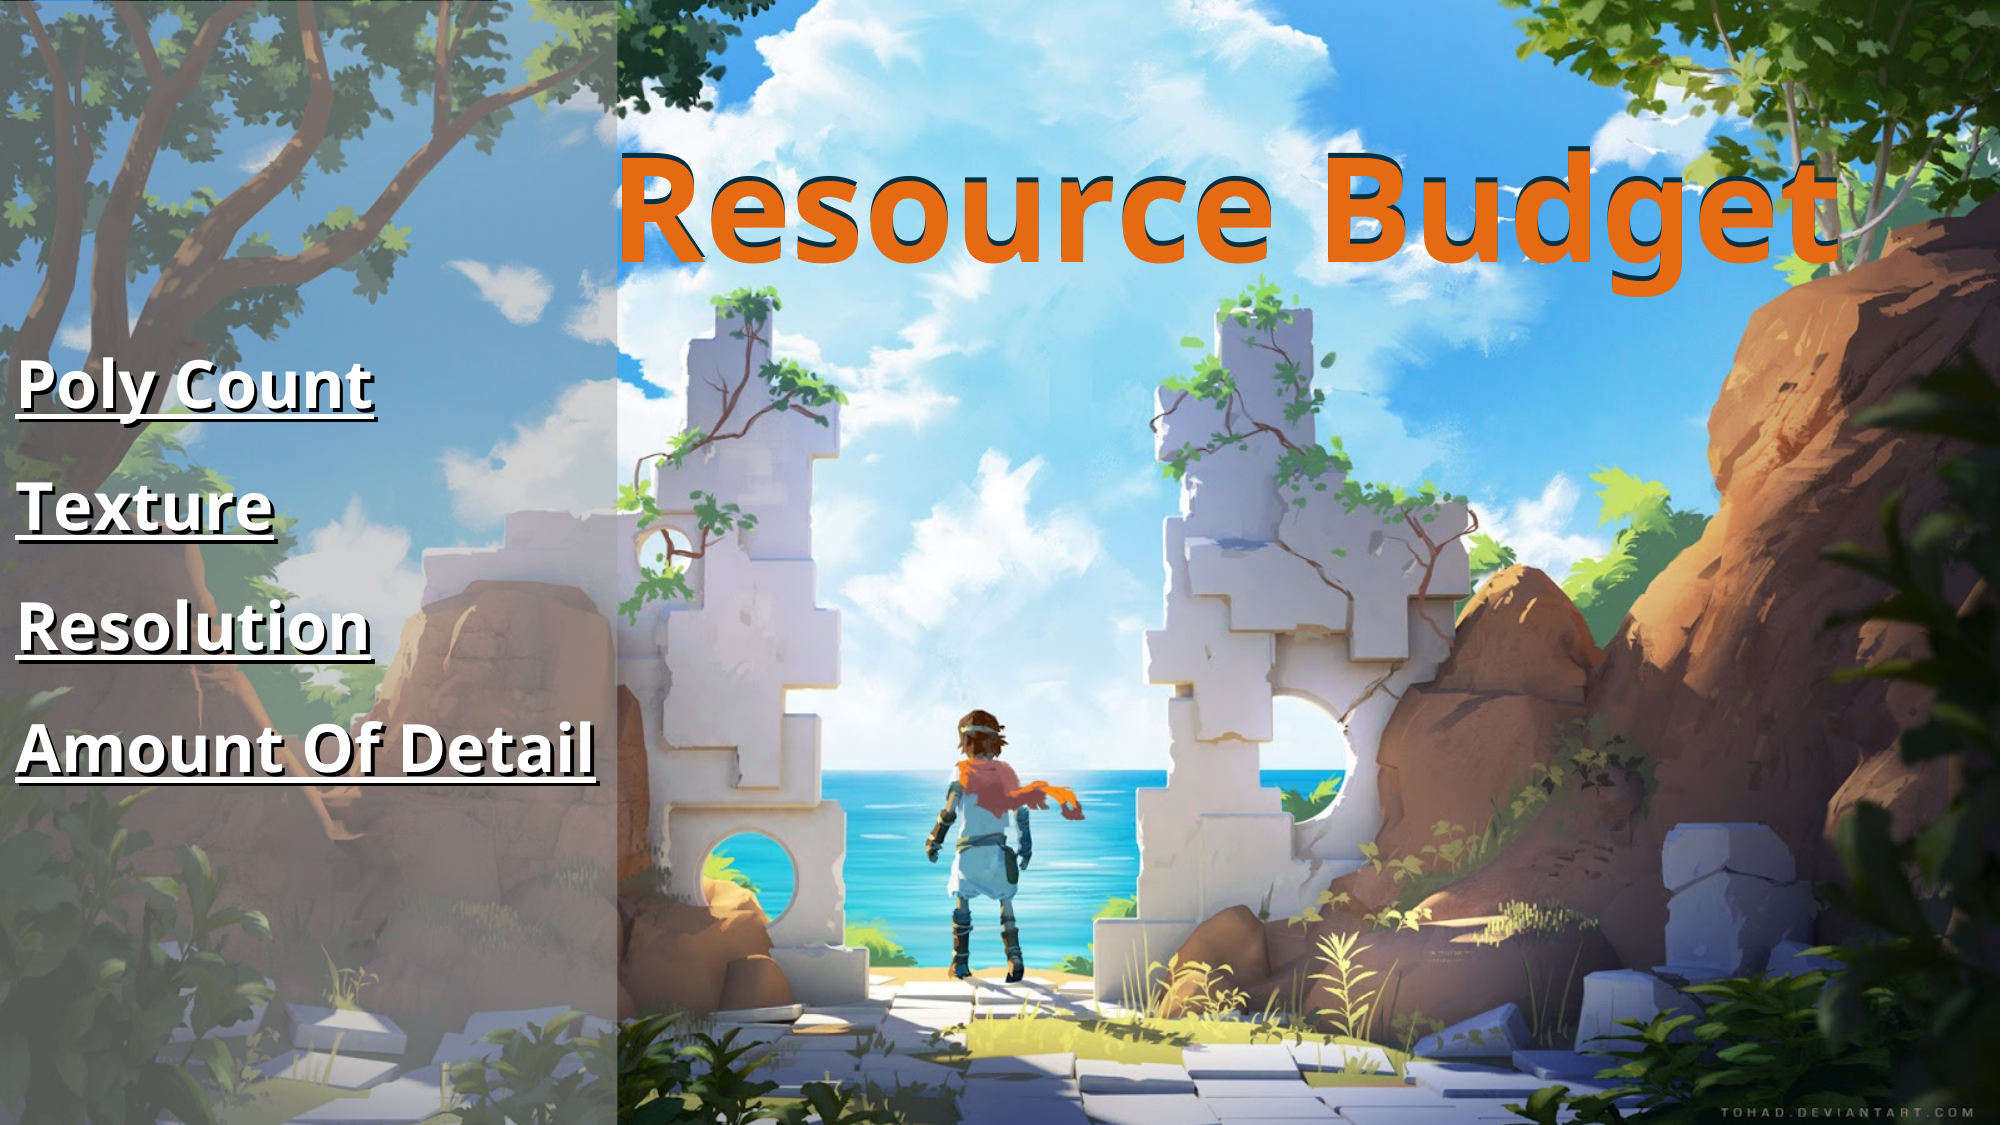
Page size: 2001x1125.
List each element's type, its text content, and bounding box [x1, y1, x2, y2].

picture [0, 0, 2000, 1125]
text_box Resource Budget [618, 91, 1951, 340]
text_box Poly Count Texture Resolution Amount Of Detail [0, 1, 618, 1125]
text_box Resource Budget [618, 84, 1951, 91]
